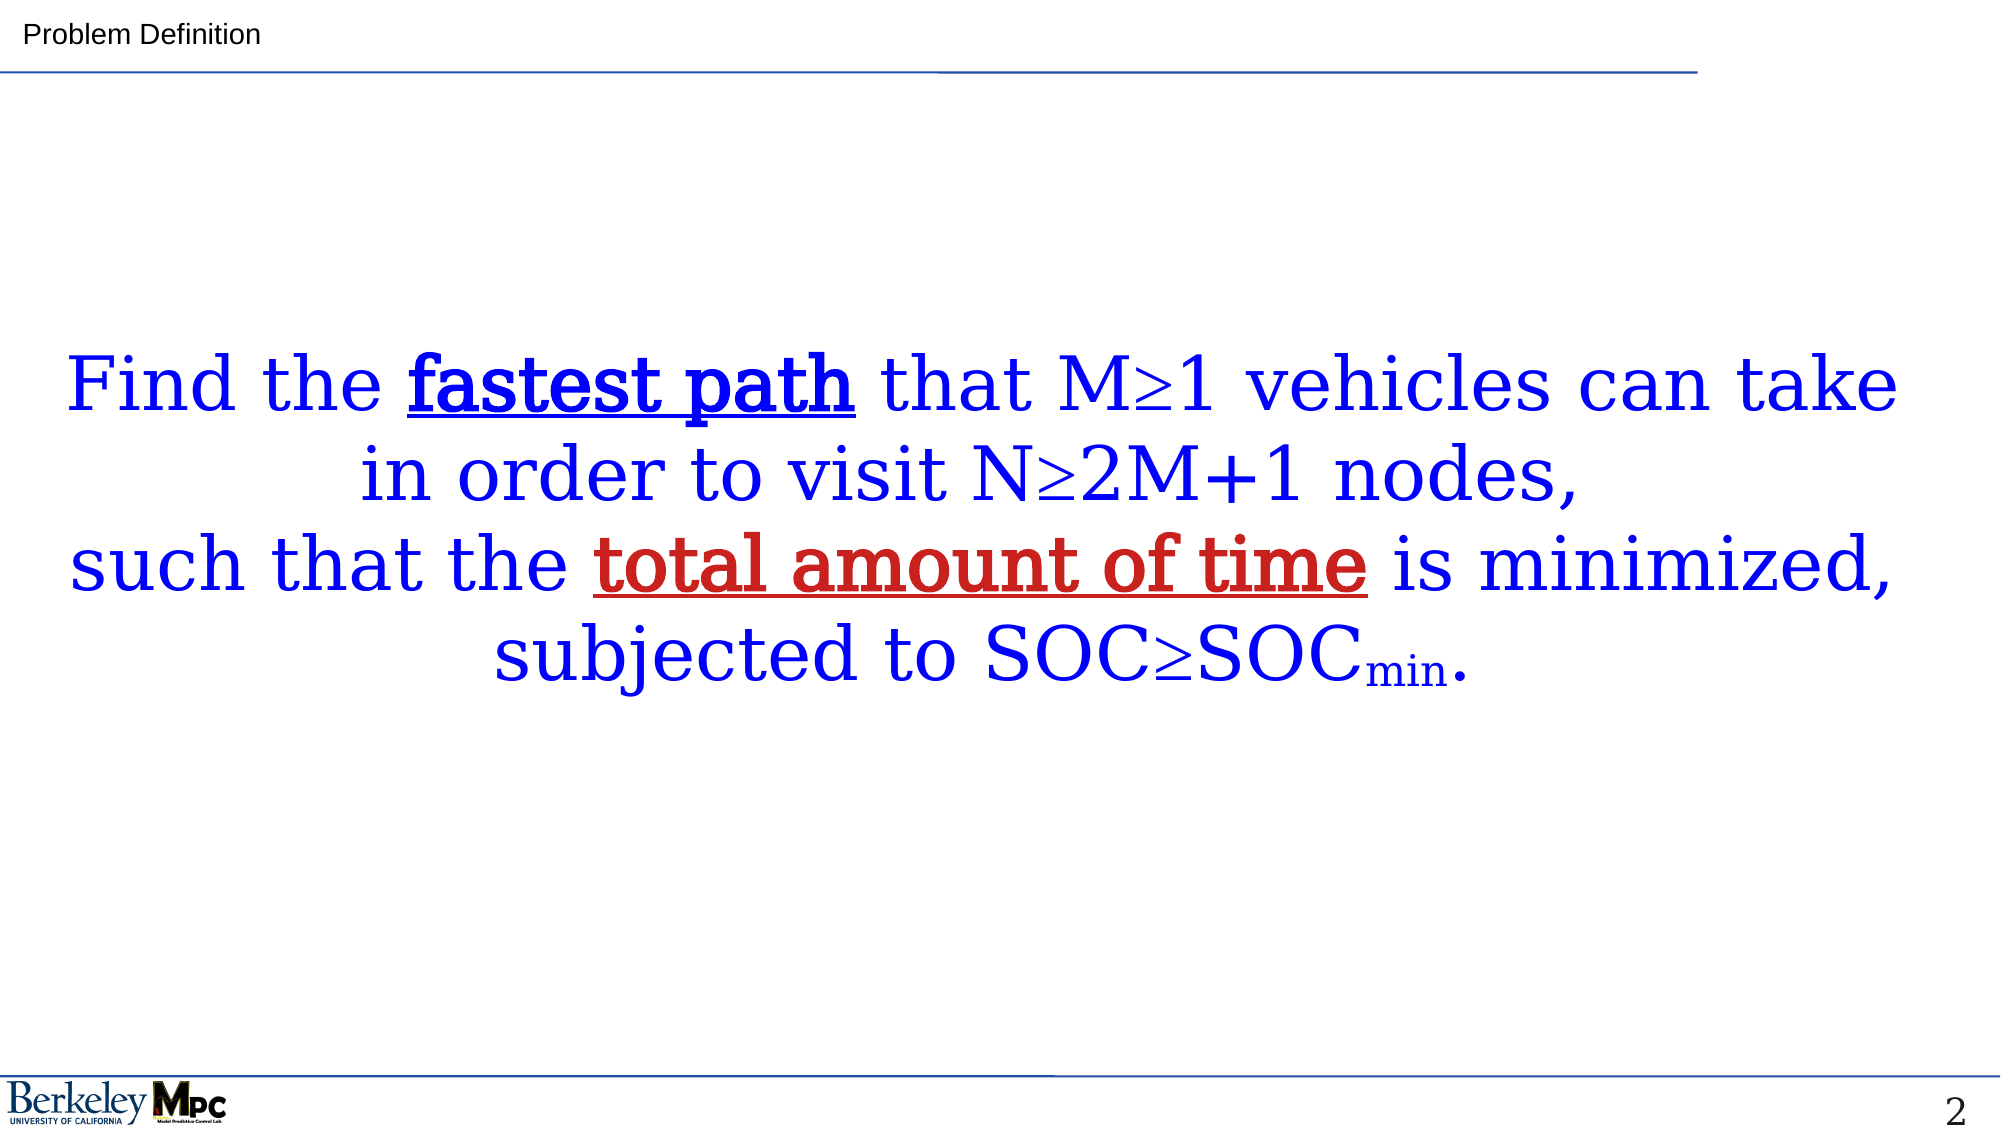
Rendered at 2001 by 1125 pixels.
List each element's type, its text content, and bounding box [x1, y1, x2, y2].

list Find the fastest path that M≥1 vehicles can take in order to visit N≥2M+1 nodes, such that the total amount of time is minimized, subjected to SOC≥SOCmin. [41, 69, 1925, 1013]
picture [0, 1072, 226, 1125]
title Problem Definition [7, 7, 1930, 92]
